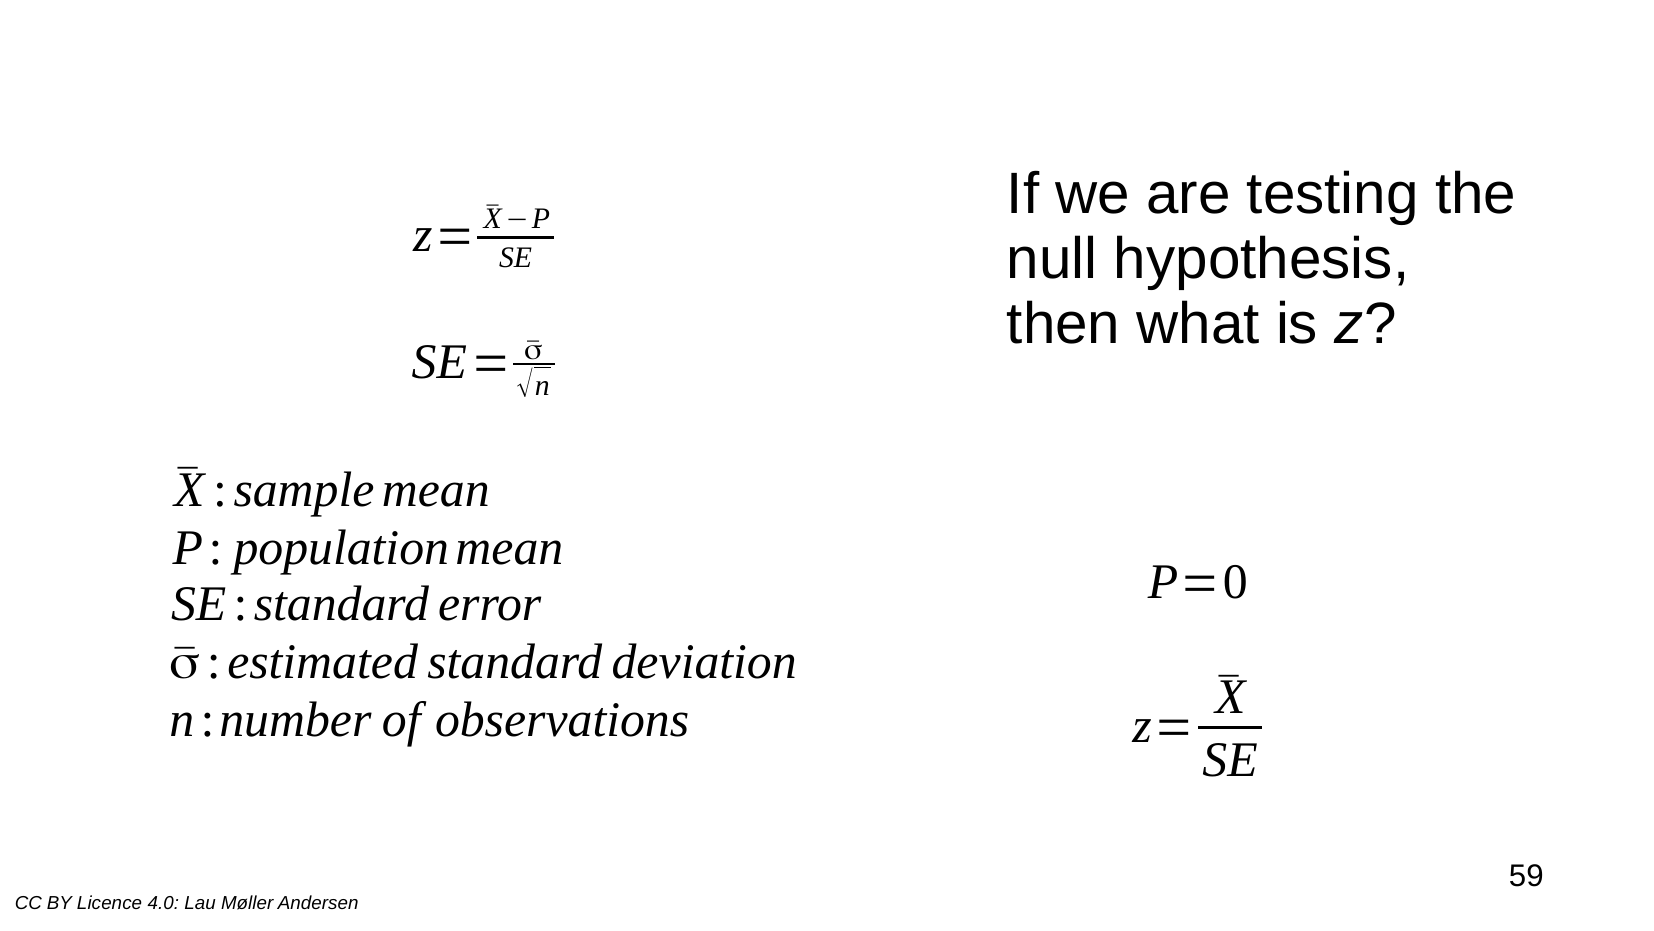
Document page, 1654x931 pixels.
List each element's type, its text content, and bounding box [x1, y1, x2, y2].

text_box If we are testing the null hypothesis, then what is z? [992, 153, 1536, 429]
chart [1122, 554, 1271, 787]
text_box <nummer> [1494, 850, 1654, 921]
text_box CC BY Licence 4.0: Lau Møller Andersen [0, 885, 387, 921]
chart [163, 201, 803, 747]
